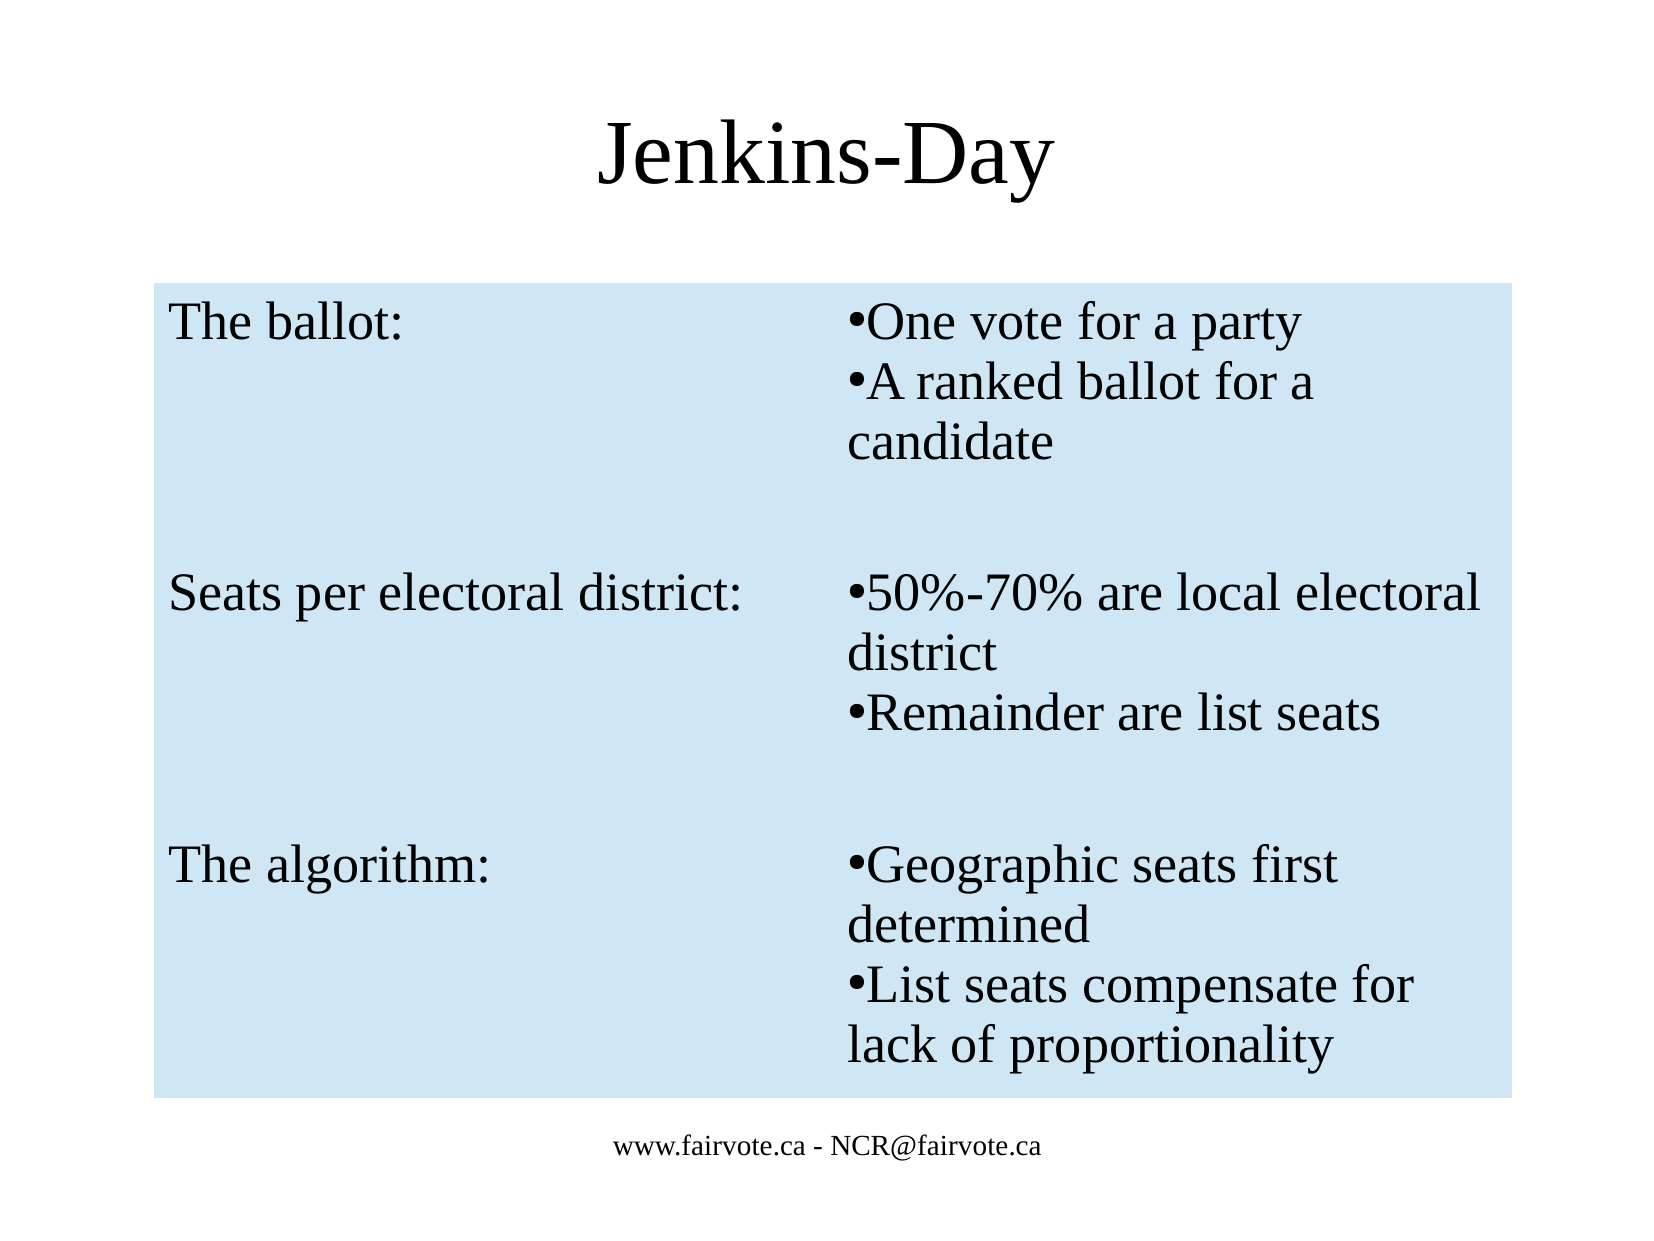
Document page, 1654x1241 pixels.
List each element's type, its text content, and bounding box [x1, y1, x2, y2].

table_cell The algorithm: [154, 827, 833, 1098]
table_header One vote for a party A ranked ballot for a candidate [833, 283, 1512, 555]
title Jenkins-Day [82, 56, 1571, 250]
table_header The ballot: [154, 283, 833, 555]
table_cell Geographic seats first determined List seats compensate for lack of proportionality [833, 827, 1512, 1098]
table_cell 50%-70% are local electoral district Remainder are list seats [833, 555, 1512, 827]
table_cell Seats per electoral district: [154, 555, 833, 827]
